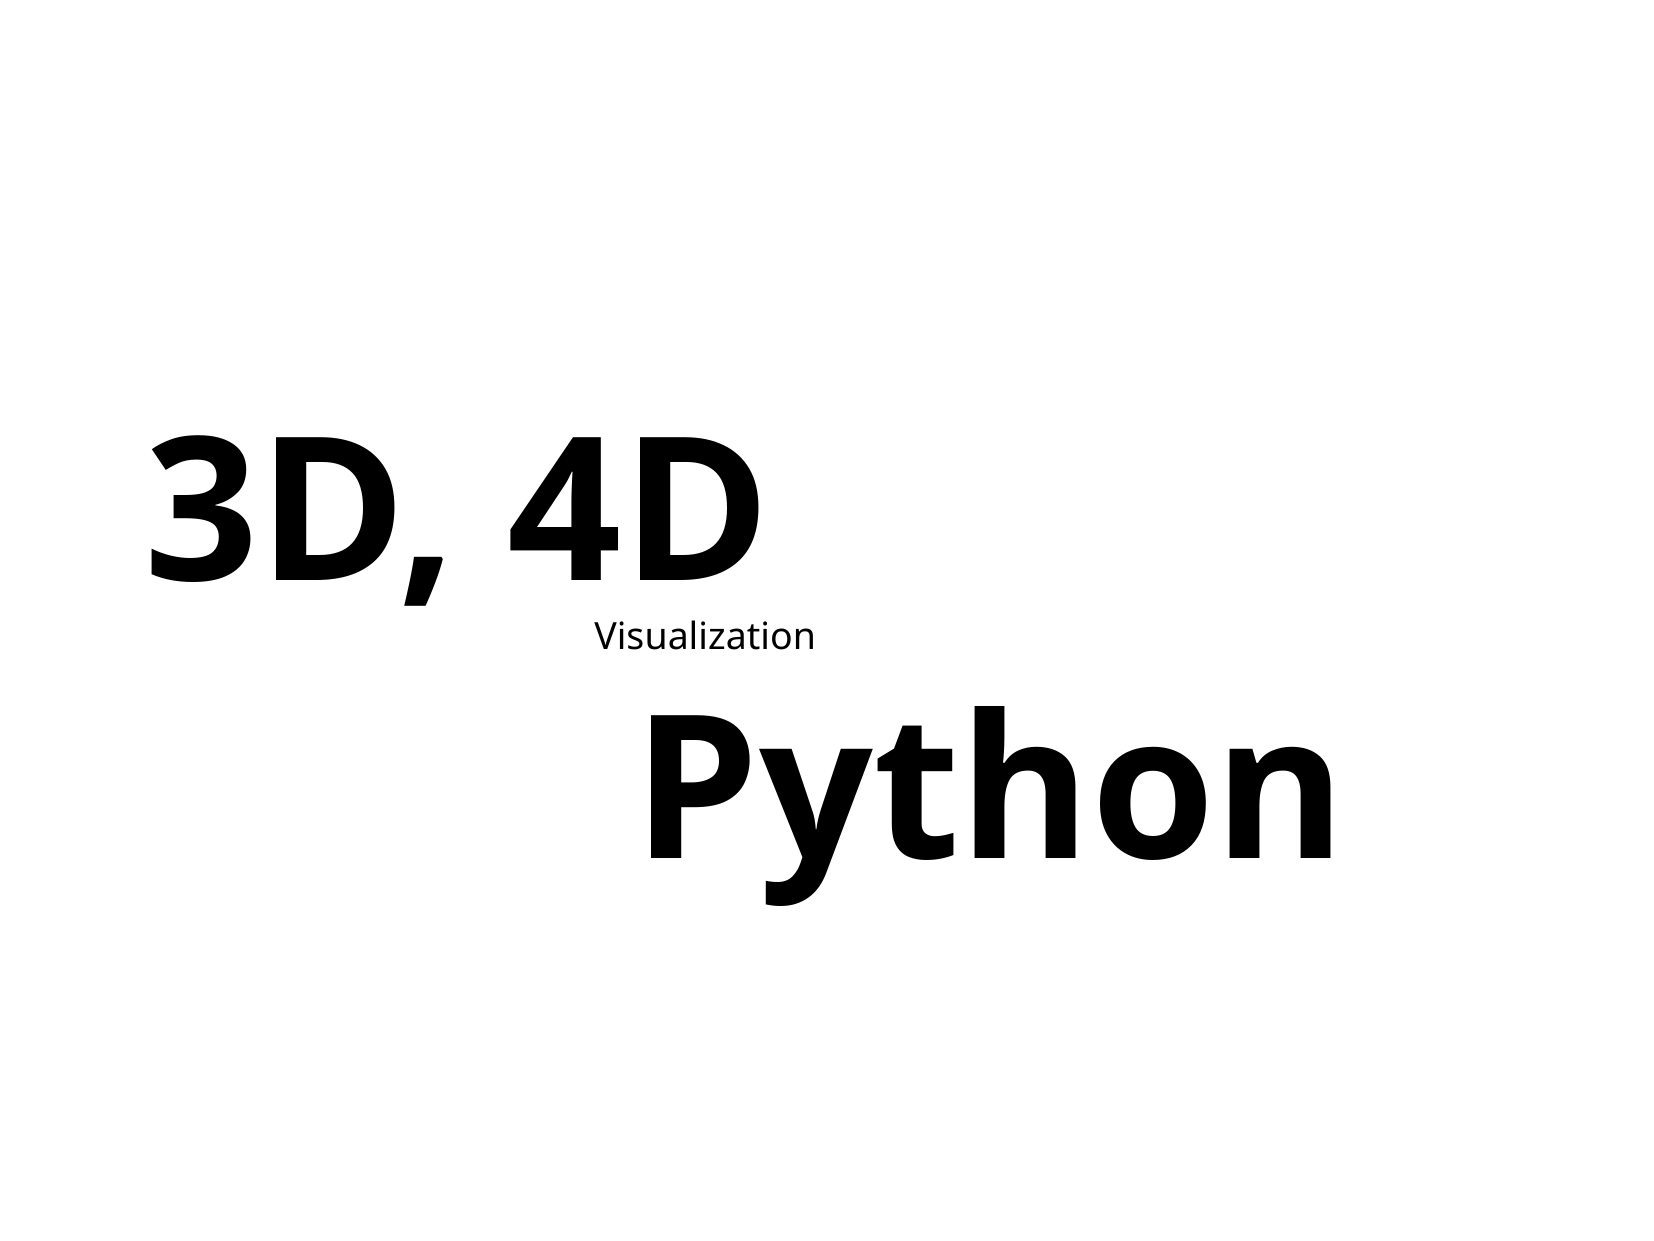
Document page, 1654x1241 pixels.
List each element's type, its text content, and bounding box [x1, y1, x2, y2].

text_box Visualization [472, 602, 1276, 663]
text_box 3D, 4D [129, 359, 1441, 650]
text_box Python [566, 637, 1560, 929]
